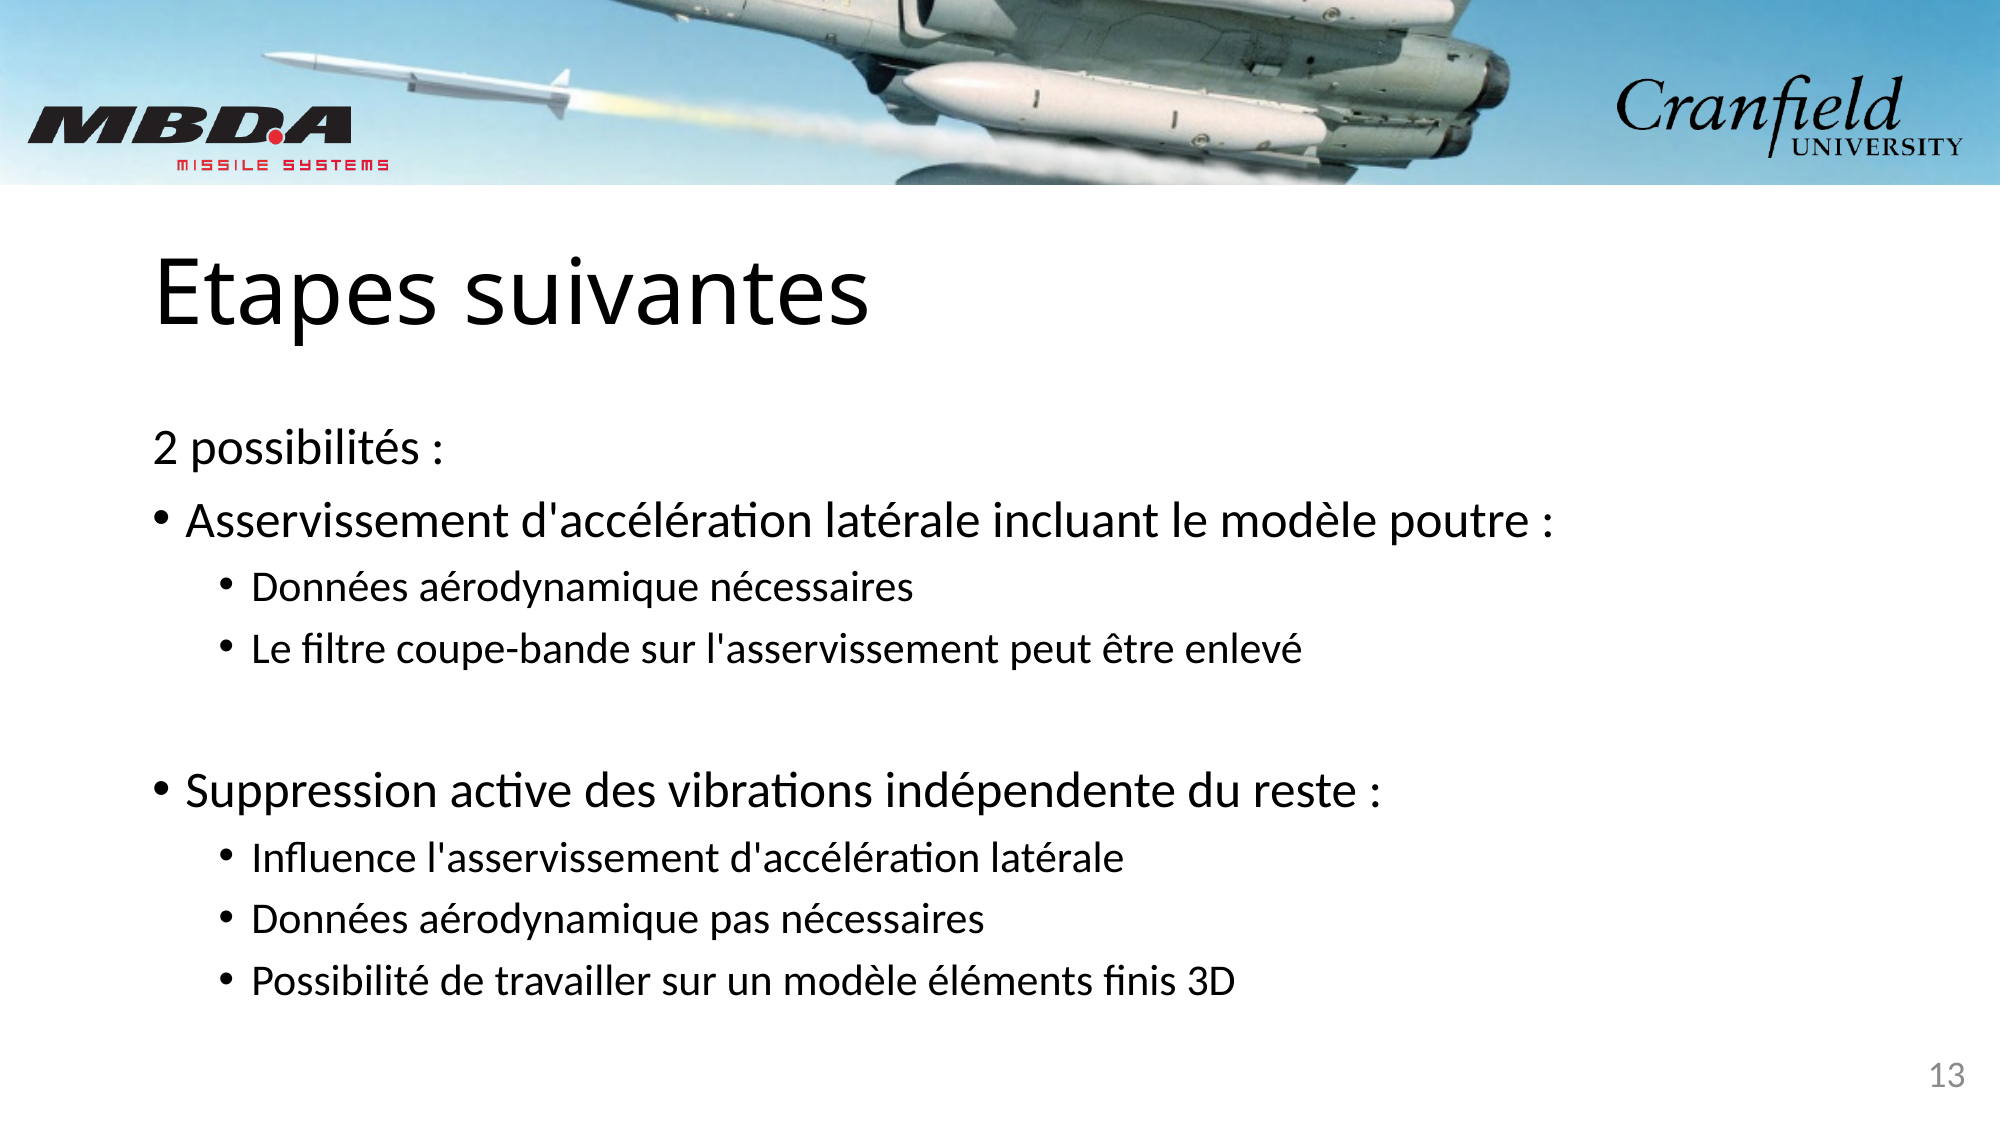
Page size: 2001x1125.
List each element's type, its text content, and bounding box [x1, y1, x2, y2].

slide_number <numéro> [1530, 1042, 1981, 1103]
picture [0, 0, 2000, 185]
list 2 possibilités : Asservissement d'accélération latérale incluant le modèle poutre : Données aérodynamique nécessaires Le filtre coupe-bande sur l'asservissement peut être enlevé Suppression active des vibrations indépendente du reste : Influence l'asservissement d'accélération latérale Données aérodynamique pas nécessaires Possibilité de travailler sur un modèle éléments finis 3D [137, 405, 1863, 1014]
title Etapes suivantes [137, 214, 1863, 377]
